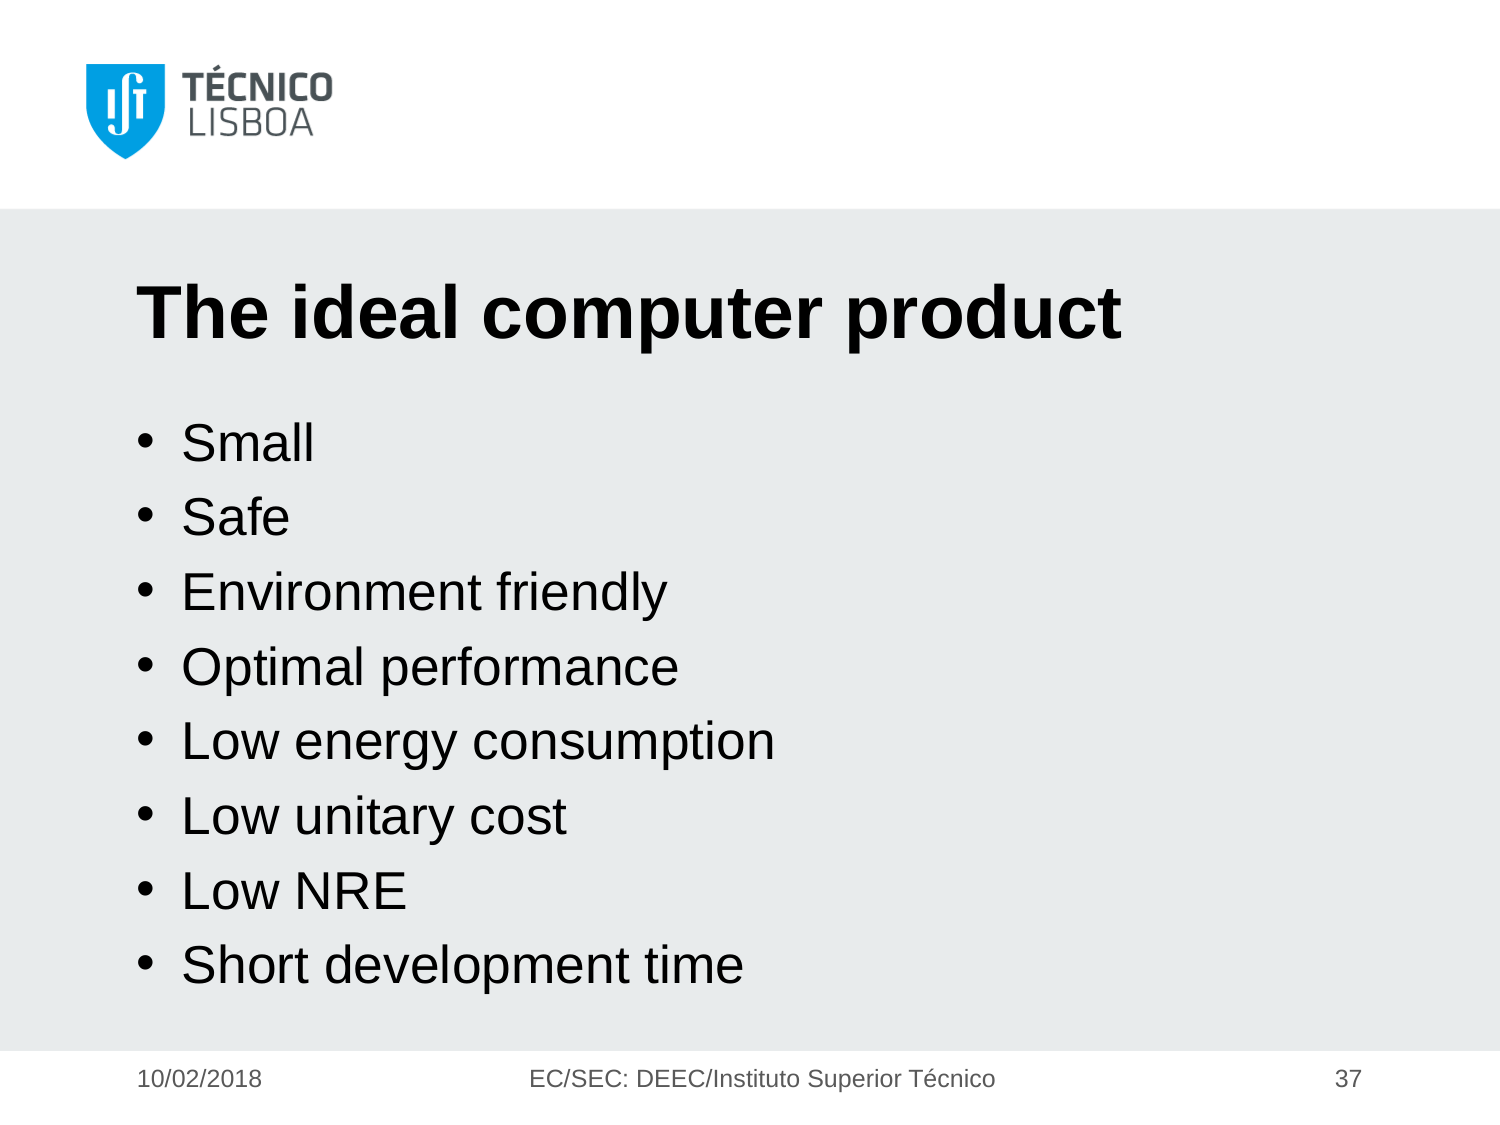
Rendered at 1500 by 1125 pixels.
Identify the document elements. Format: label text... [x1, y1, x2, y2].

list Small Safe Environment friendly Optimal performance Low energy consumption Low unitary cost Low NRE Short development time [121, 400, 1378, 1005]
slide_number <number> [1077, 1052, 1378, 1103]
picture [0, 0, 1500, 1125]
footer EC/SEC: DEEC/Instituto Superior Técnico [512, 1052, 1021, 1103]
slide_number 10/02/2018 [121, 1052, 425, 1103]
title The ideal computer product [121, 237, 1378, 381]
